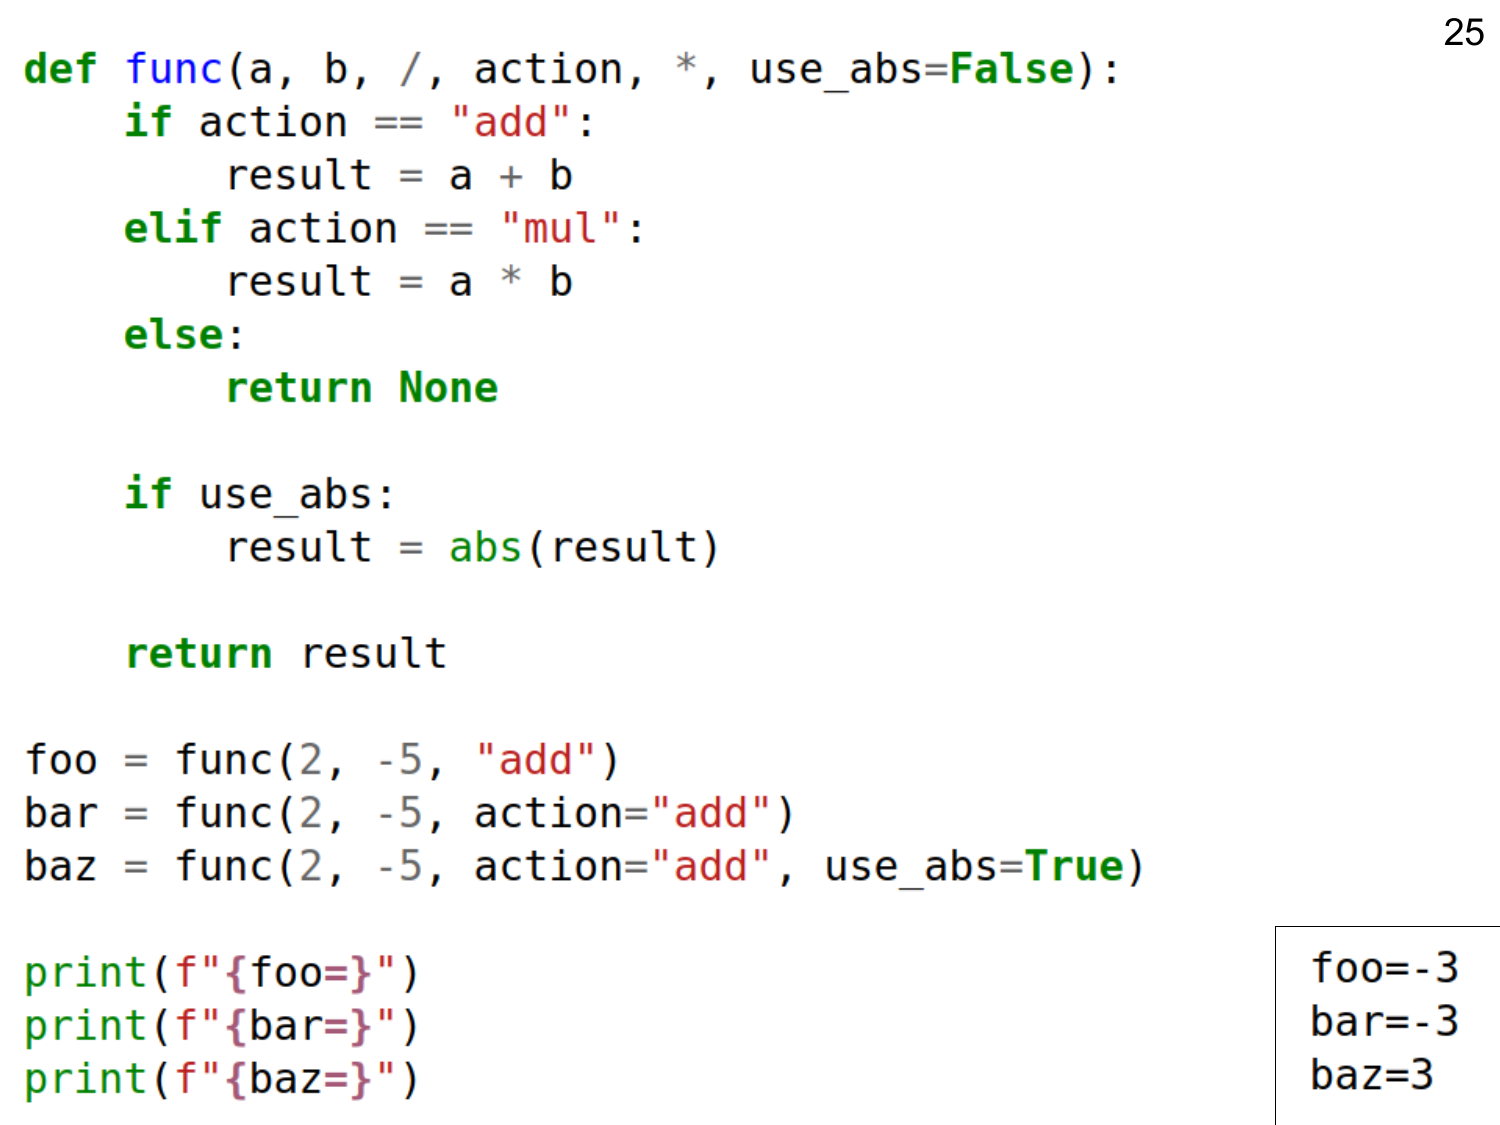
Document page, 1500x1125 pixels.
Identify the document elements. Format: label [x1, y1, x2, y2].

picture [1302, 937, 1470, 1110]
picture [13, 38, 1162, 1112]
